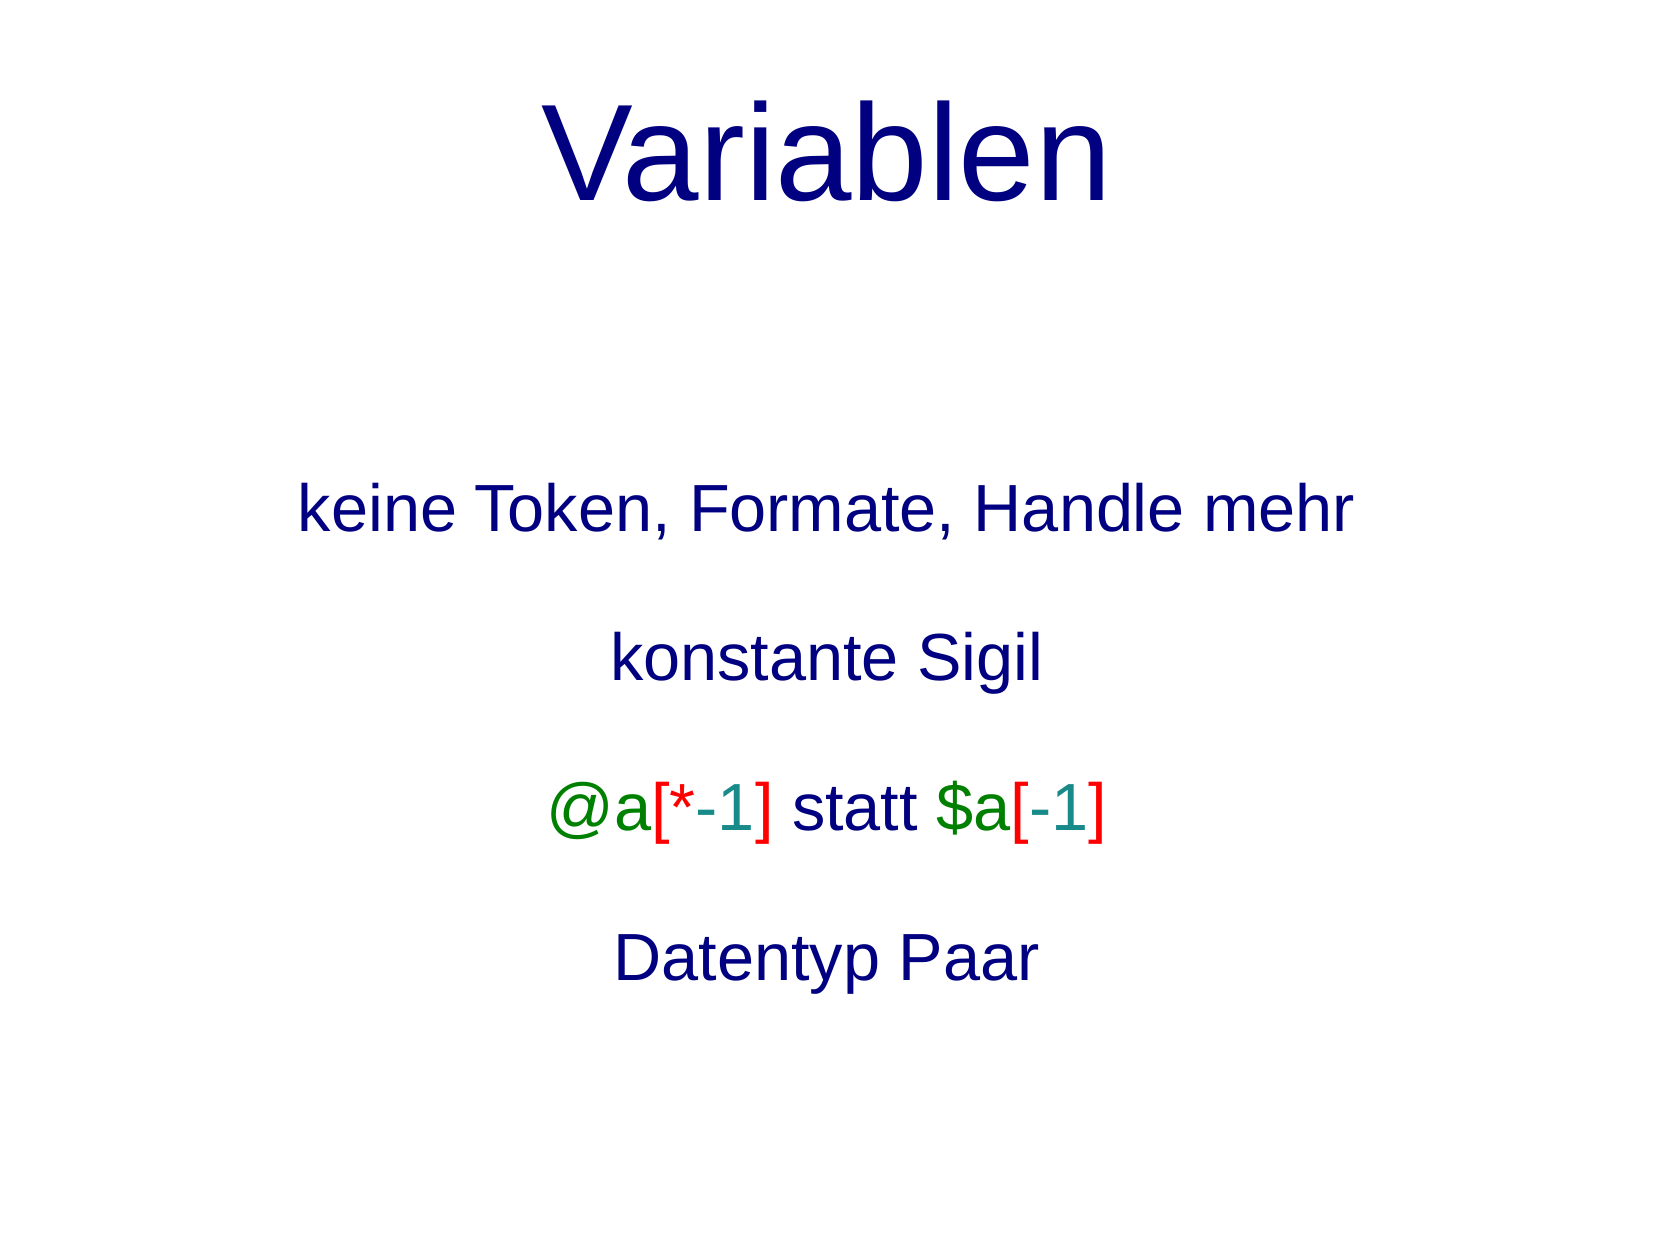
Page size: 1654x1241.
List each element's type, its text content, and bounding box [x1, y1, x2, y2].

subtitle keine Token, Formate, Handle mehr konstante Sigil @a[*-1] statt $a[-1] Datentyp Paar [82, 265, 1571, 1200]
title Variablen [82, 49, 1571, 257]
